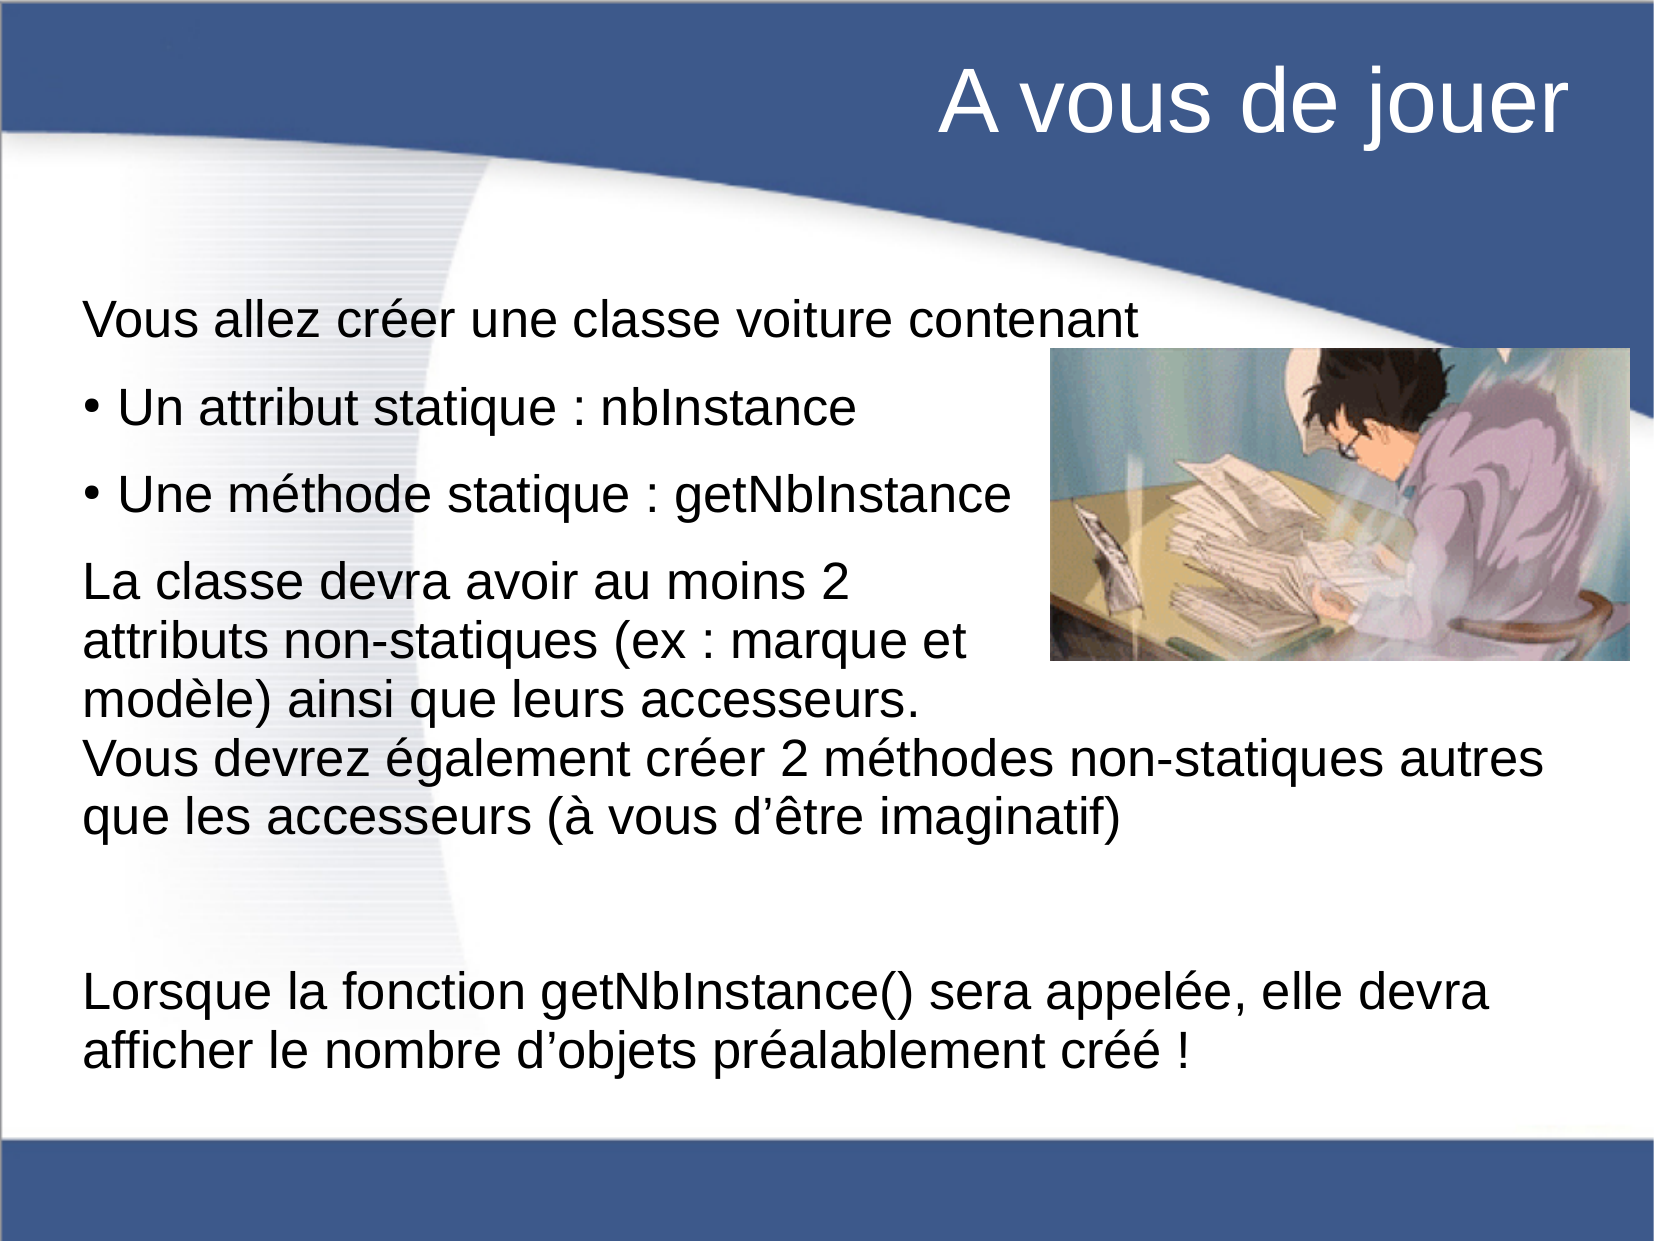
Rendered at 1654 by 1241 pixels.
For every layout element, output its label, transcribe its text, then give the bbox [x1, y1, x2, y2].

picture [0, 0, 1654, 1241]
title A vous de jouer [82, 49, 1571, 257]
list Vous allez créer une classe voiture contenant Un attribut statique : nbInstance Une méthode statique : getNbInstance La classe devra avoir au moins 2 attributs non-statiques (ex : marque et modèle) ainsi que leurs accesseurs. Vous devrez également créer 2 méthodes non-statiques autres que les accesseurs (à vous d’être imaginatif) Lorsque la fonction getNbInstance() sera appelée, elle devra afficher le nombre d’objets préalablement créé ! [82, 290, 1571, 1087]
